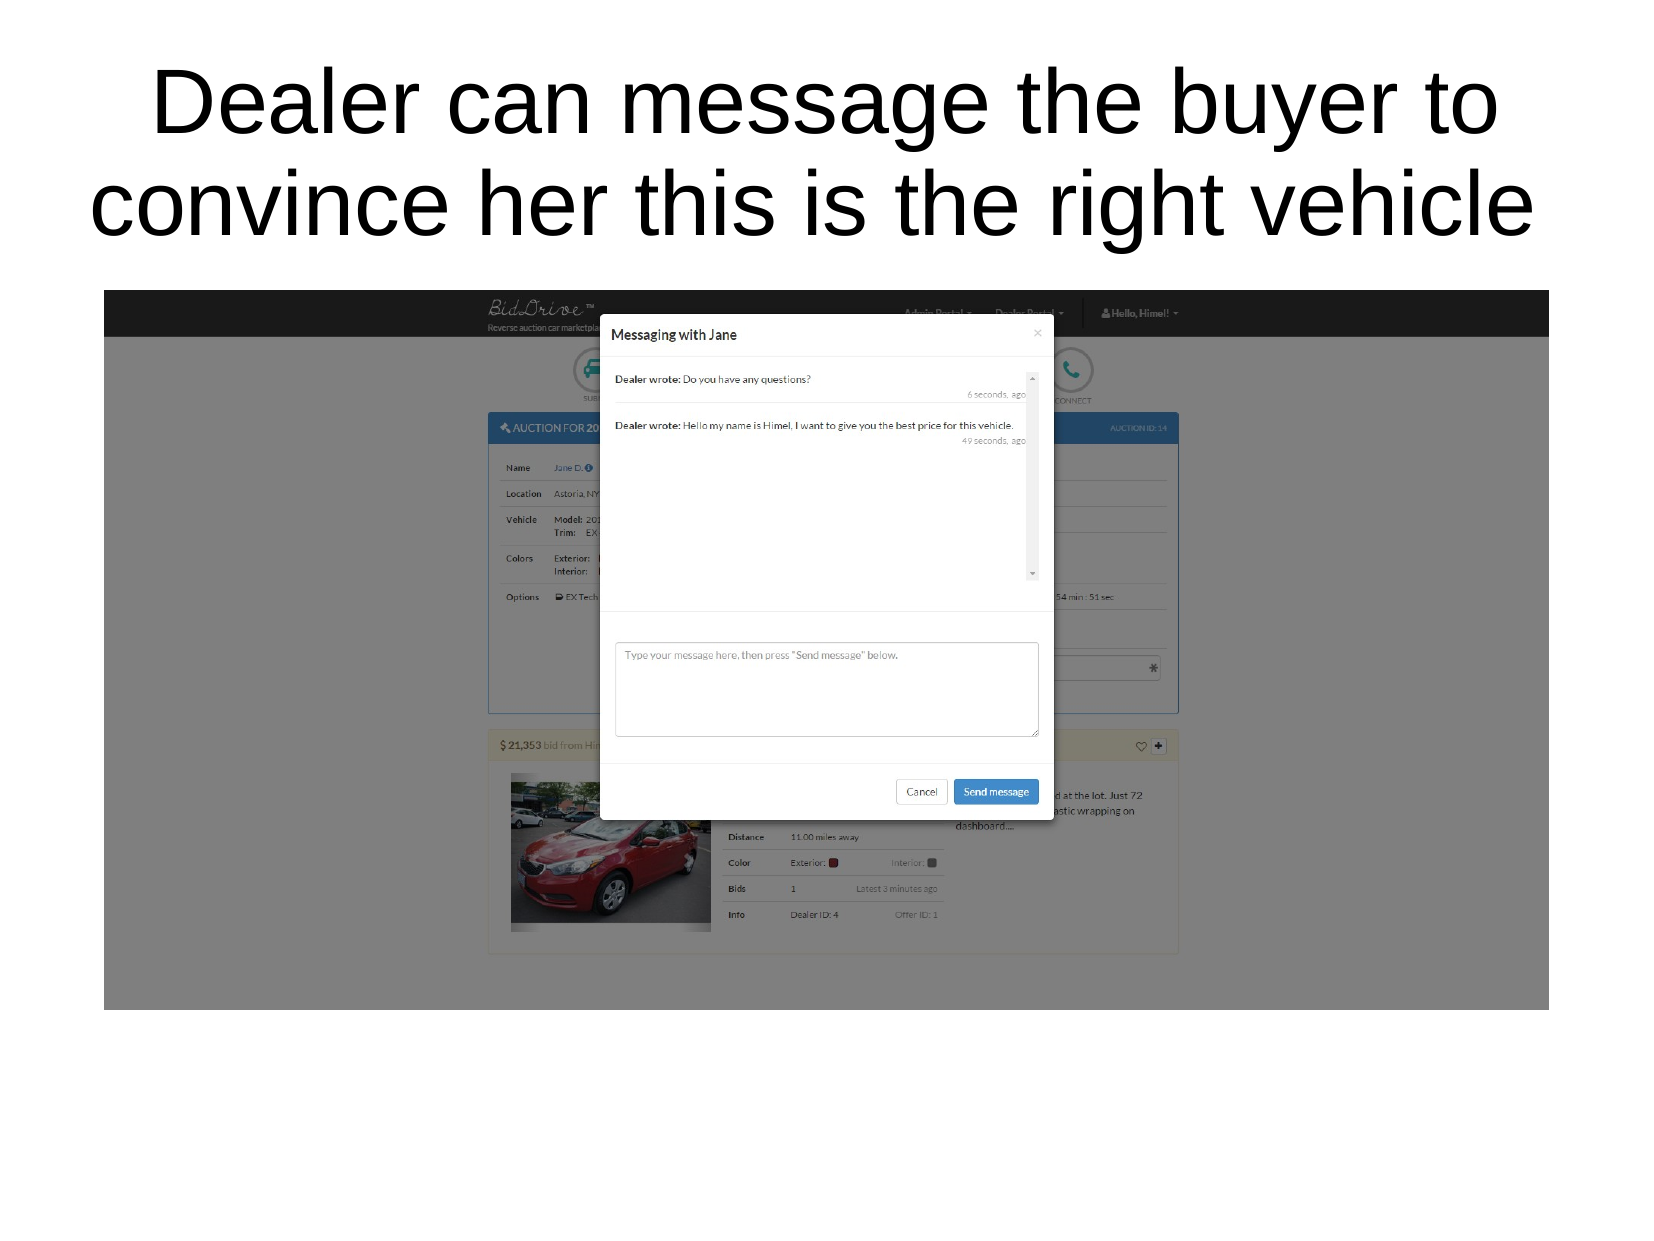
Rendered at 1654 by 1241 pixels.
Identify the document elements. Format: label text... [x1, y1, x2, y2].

title Dealer can message the buyer to convince her this is the right vehicle [82, 49, 1571, 257]
picture [104, 290, 1549, 1010]
